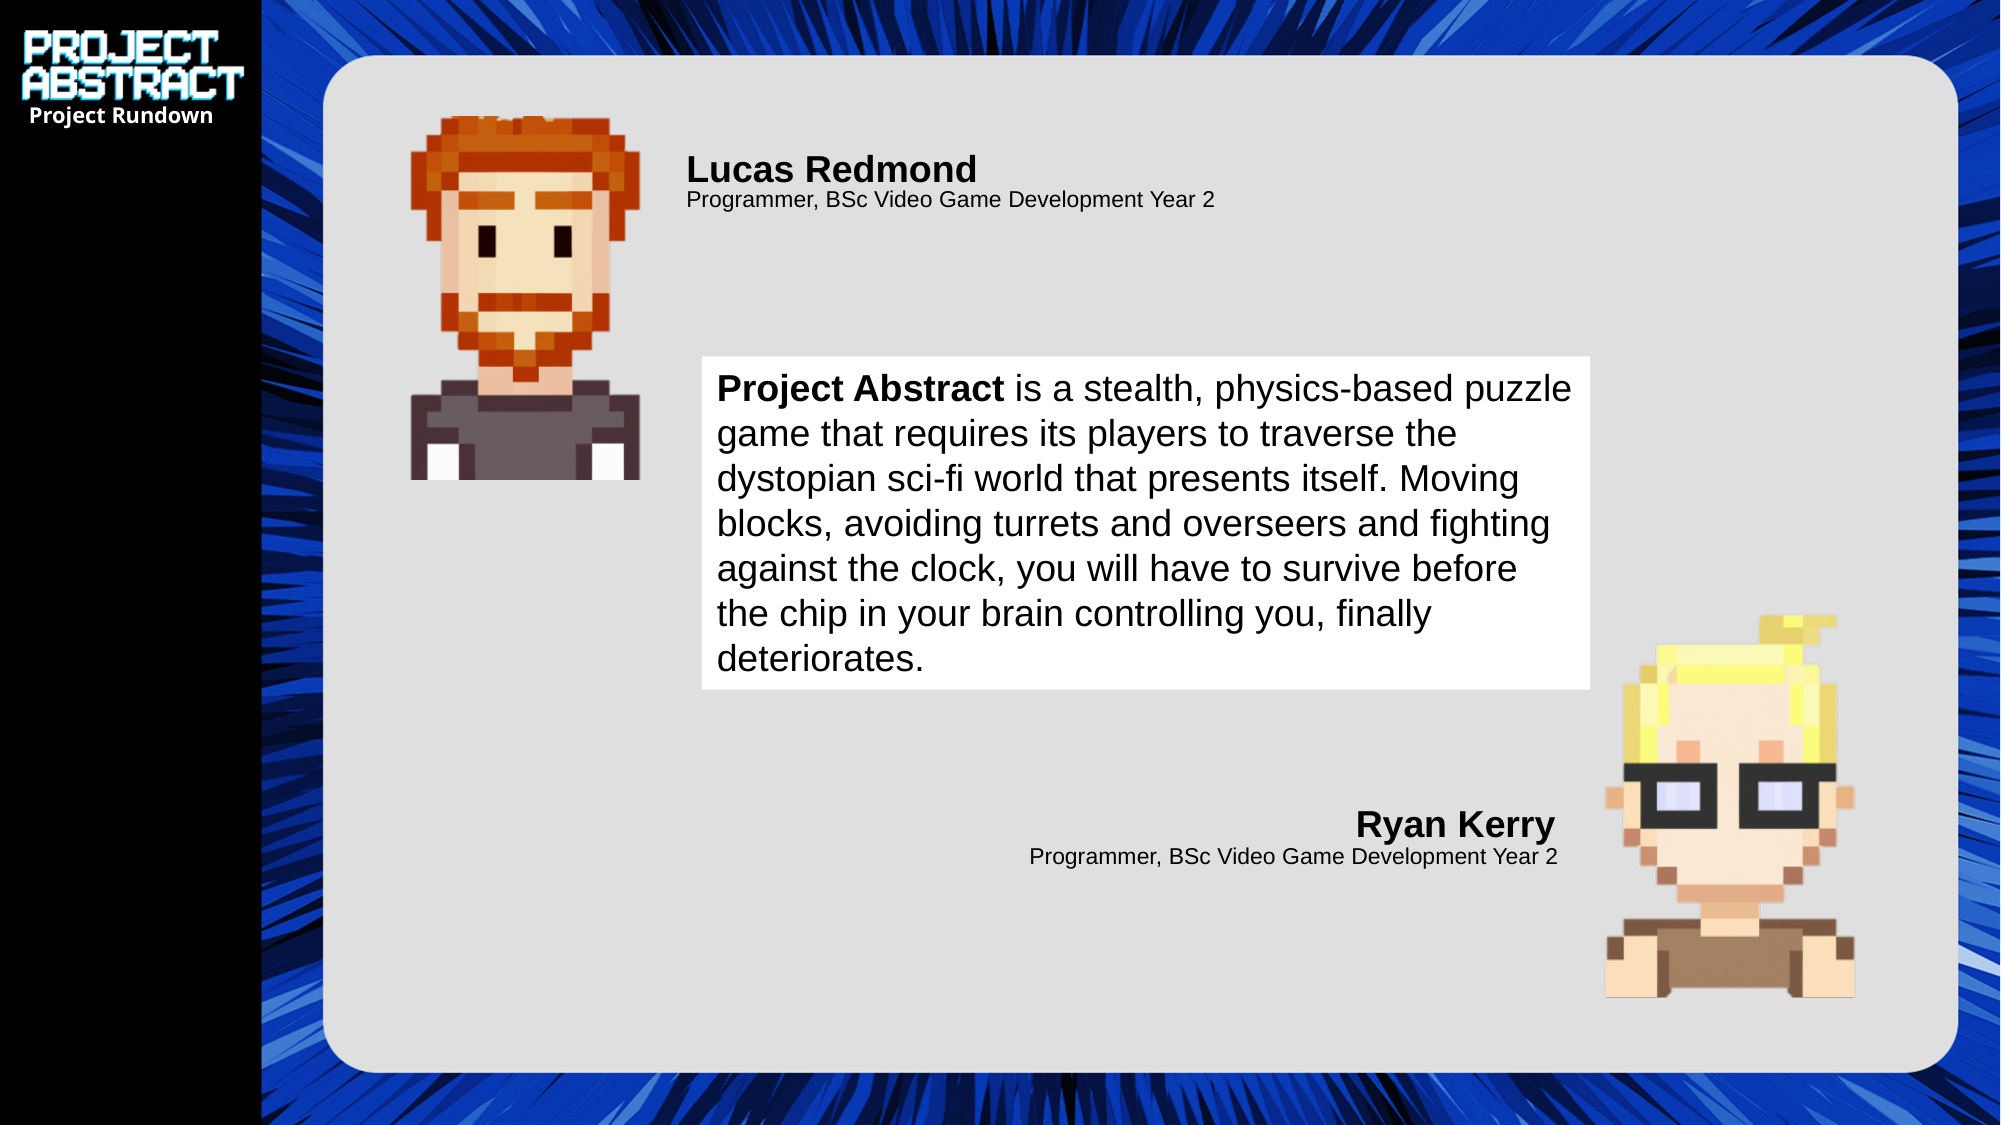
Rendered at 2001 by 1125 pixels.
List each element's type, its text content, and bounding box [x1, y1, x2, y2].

text_box Programmer, BSc Video Game Development Year 2 [1014, 834, 1903, 878]
text_box Project Abstract is a stealth, physics-based puzzle game that requires its players to traverse the dystopian sci-fi world that presents itself. Moving blocks, avoiding turrets and overseers and fighting against the clock, you will have to survive before the chip in your brain controlling you, finally deteriorates. [701, 356, 1591, 690]
text_box Lucas Redmond [671, 137, 1560, 176]
picture [1517, 575, 1942, 791]
text_box Ryan Kerry [1340, 791, 2000, 853]
picture [328, 116, 702, 480]
picture [1517, 853, 1942, 1001]
text_box Programmer, BSc Video Game Development Year 2 [671, 176, 1560, 220]
text_box Project Rundown [2, 93, 241, 136]
